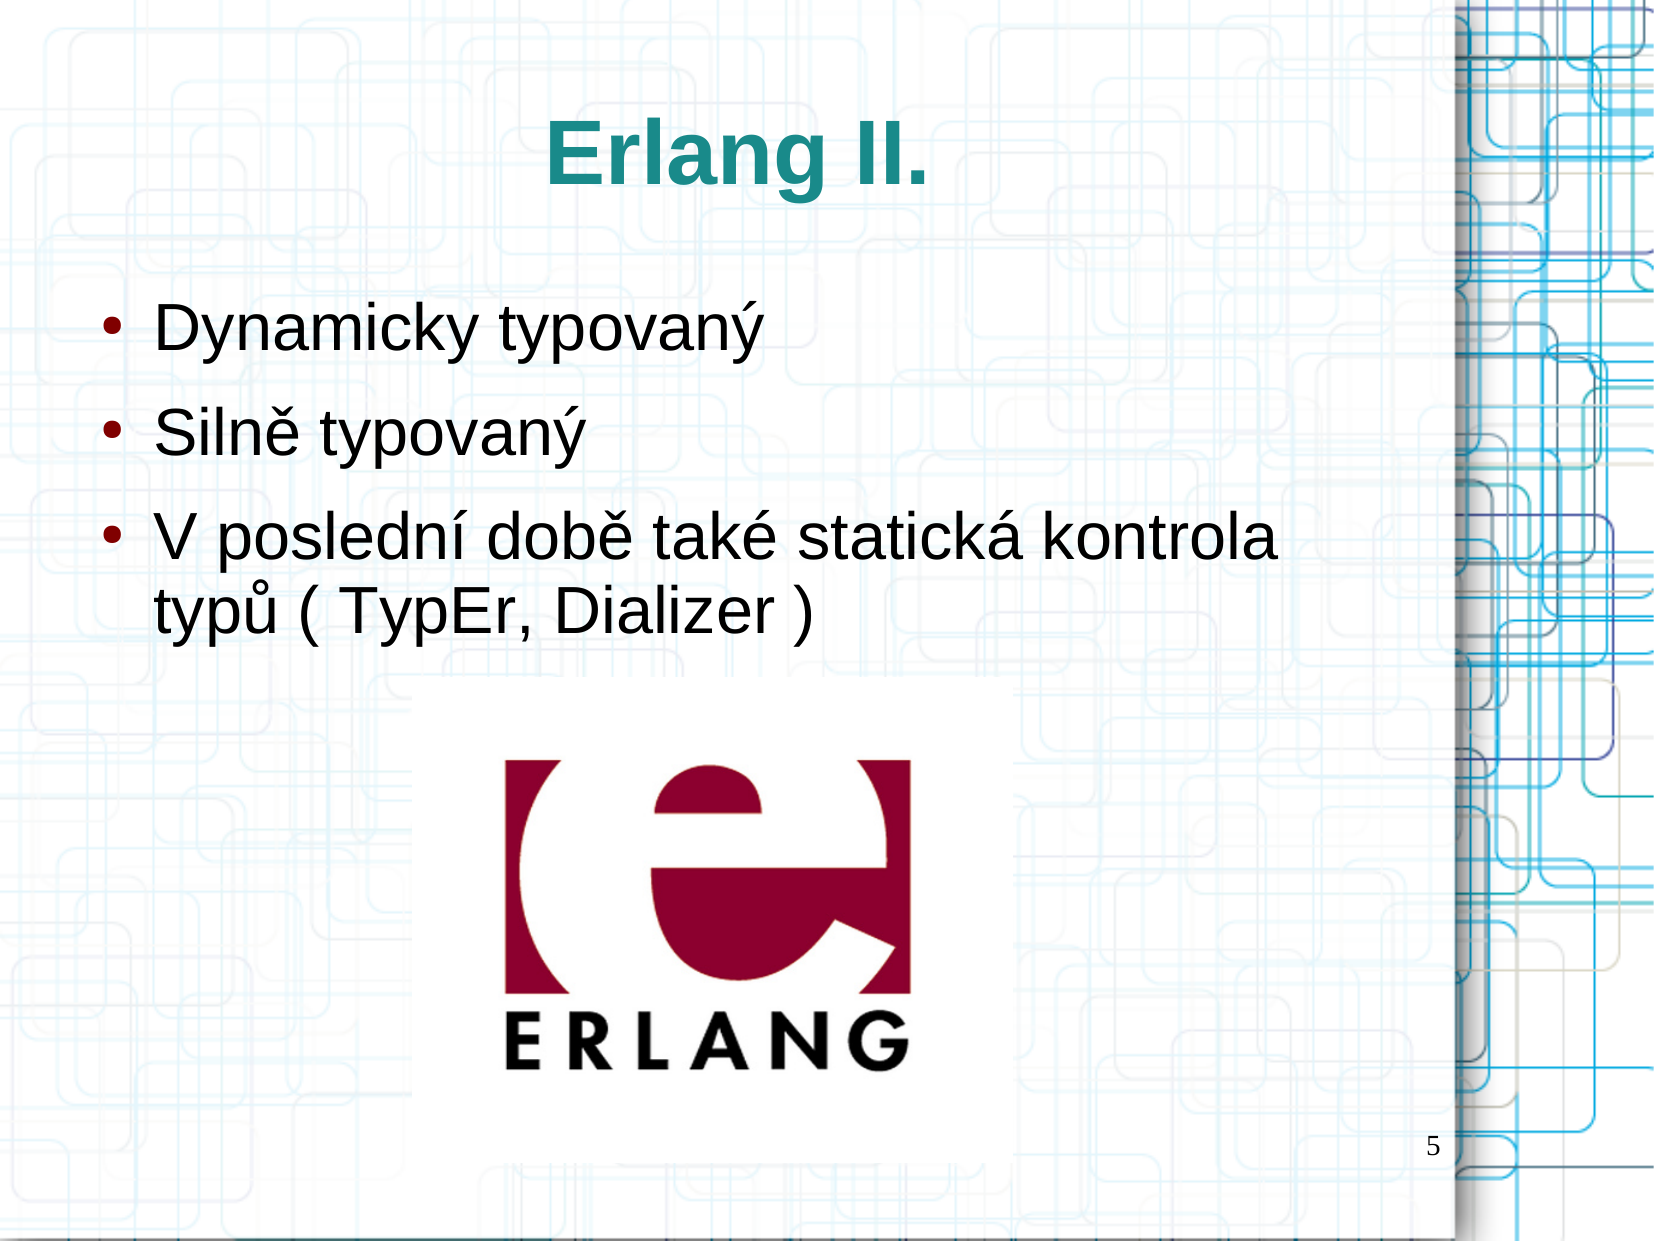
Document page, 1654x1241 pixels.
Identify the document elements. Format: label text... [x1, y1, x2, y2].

picture [0, 0, 1654, 1241]
list Dynamicky typovaný Silně typovaný V poslední době také statická kontrola typů ( TypEr, Dializer ) [82, 290, 1418, 1109]
title Erlang II. [59, 49, 1418, 257]
